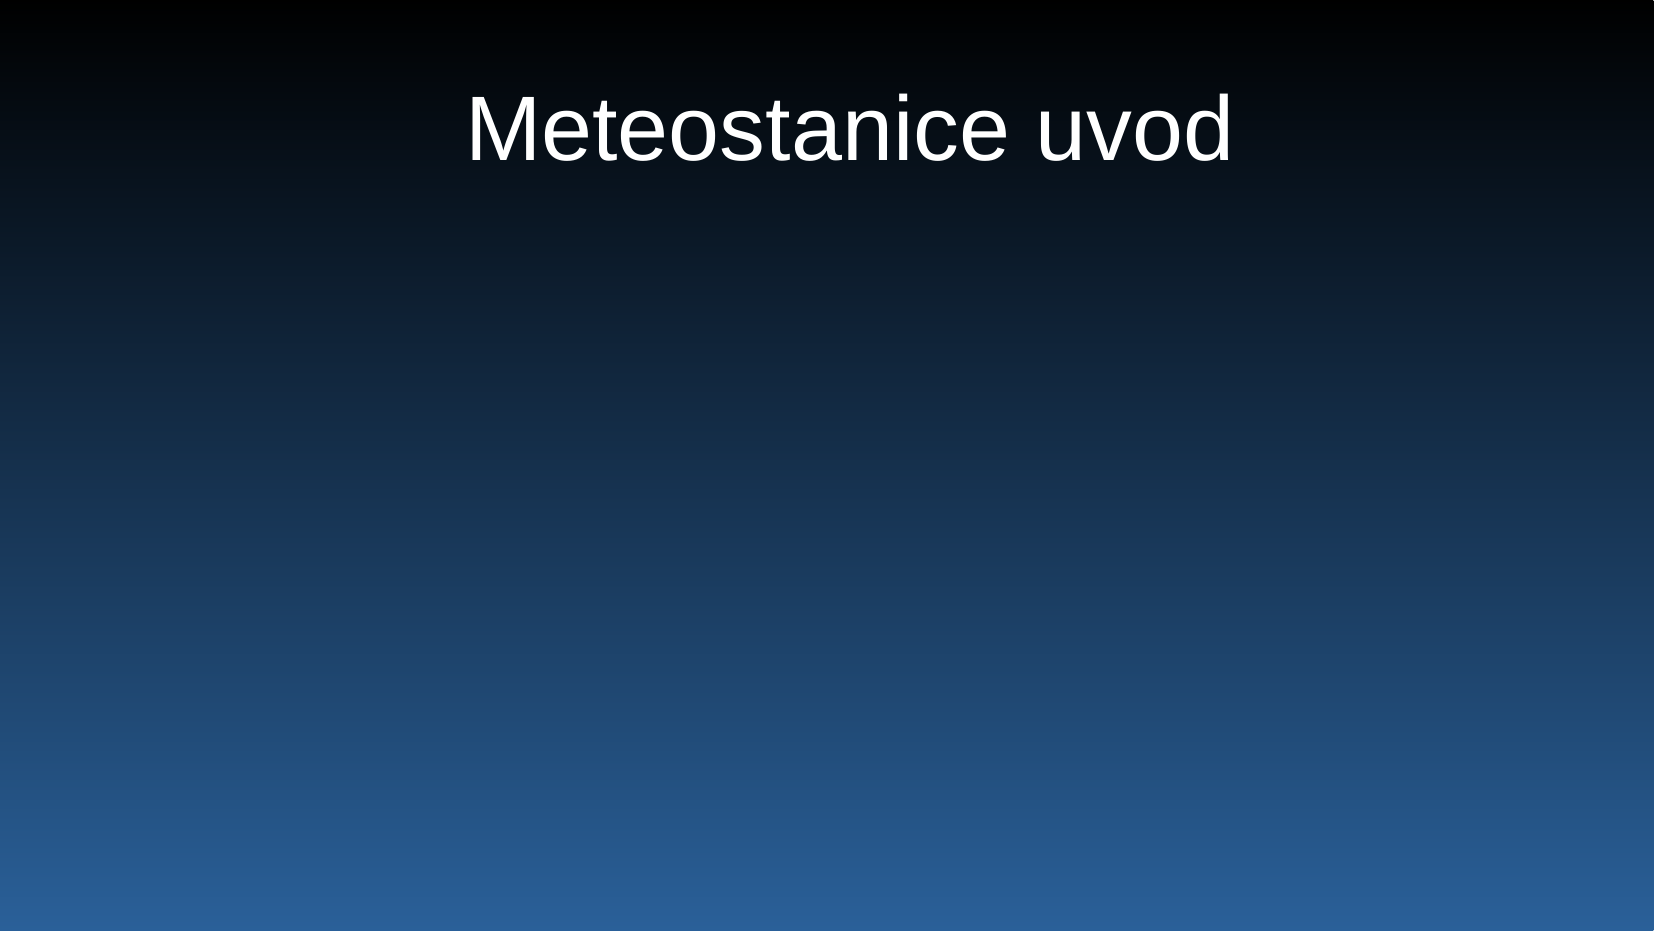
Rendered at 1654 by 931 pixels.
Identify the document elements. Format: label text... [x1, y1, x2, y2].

title Meteostanice uvod [106, 51, 1595, 207]
